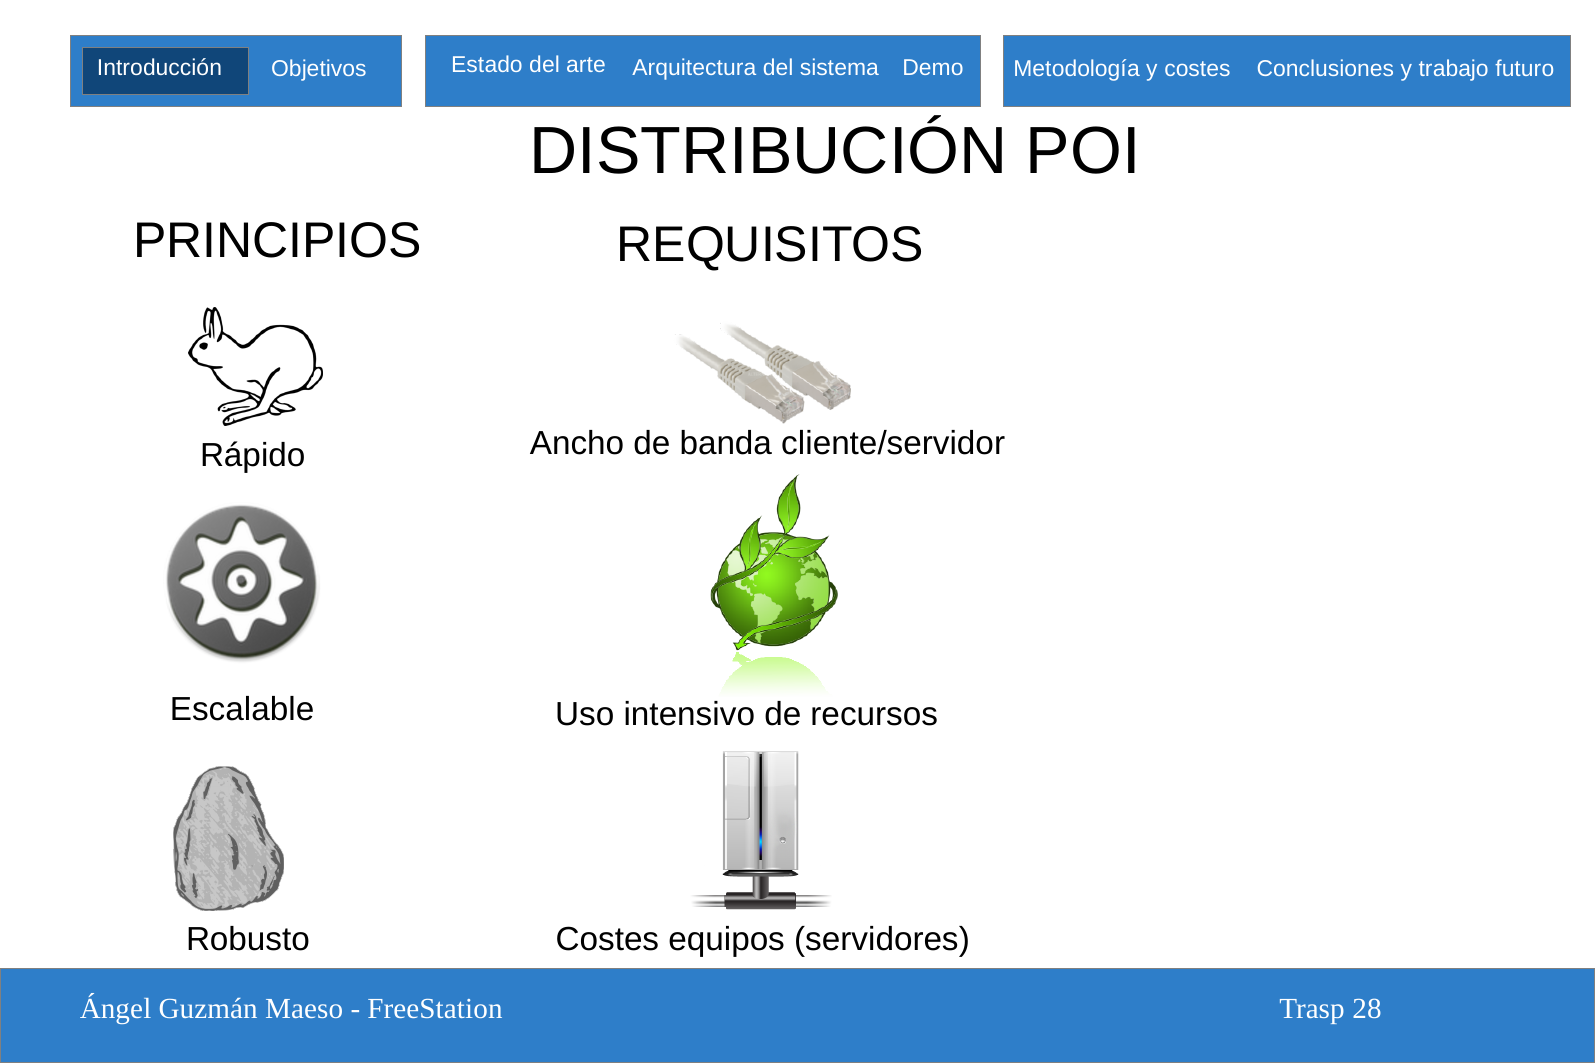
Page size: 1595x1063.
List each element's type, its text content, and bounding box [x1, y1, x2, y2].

title Introducción [70, 35, 249, 100]
title Metodología y costes [981, 36, 1228, 94]
title Arquitectura del sistema [625, 41, 886, 94]
picture [173, 766, 284, 909]
title Conclusiones y trabajo futuro [1228, 36, 1583, 101]
picture [188, 307, 323, 413]
text_box [886, 88, 981, 94]
text_box Ancho de banda cliente/servidor [484, 401, 1052, 485]
text_box Escalable [129, 673, 355, 745]
title REQUISITOS [572, 206, 969, 301]
title Demo [868, 47, 999, 88]
text_box [1554, 101, 1571, 107]
picture [153, 497, 331, 673]
text_box Rápido [0, 413, 661, 497]
picture [661, 485, 886, 697]
text_box [425, 89, 625, 94]
title Objetivos [236, 36, 402, 94]
text_box [425, 35, 981, 47]
picture [673, 283, 851, 401]
title DISTRIBUCIÓN POI [118, 94, 1554, 206]
text_box Uso intensivo de recursos [525, 685, 969, 743]
text_box [70, 100, 118, 107]
text_box Costes equipos (servidores) [274, 897, 1252, 981]
title Estado del arte [413, 41, 644, 89]
picture [673, 744, 839, 897]
text_box Robusto [129, 909, 274, 969]
title PRINCIPIOS [82, 184, 473, 296]
